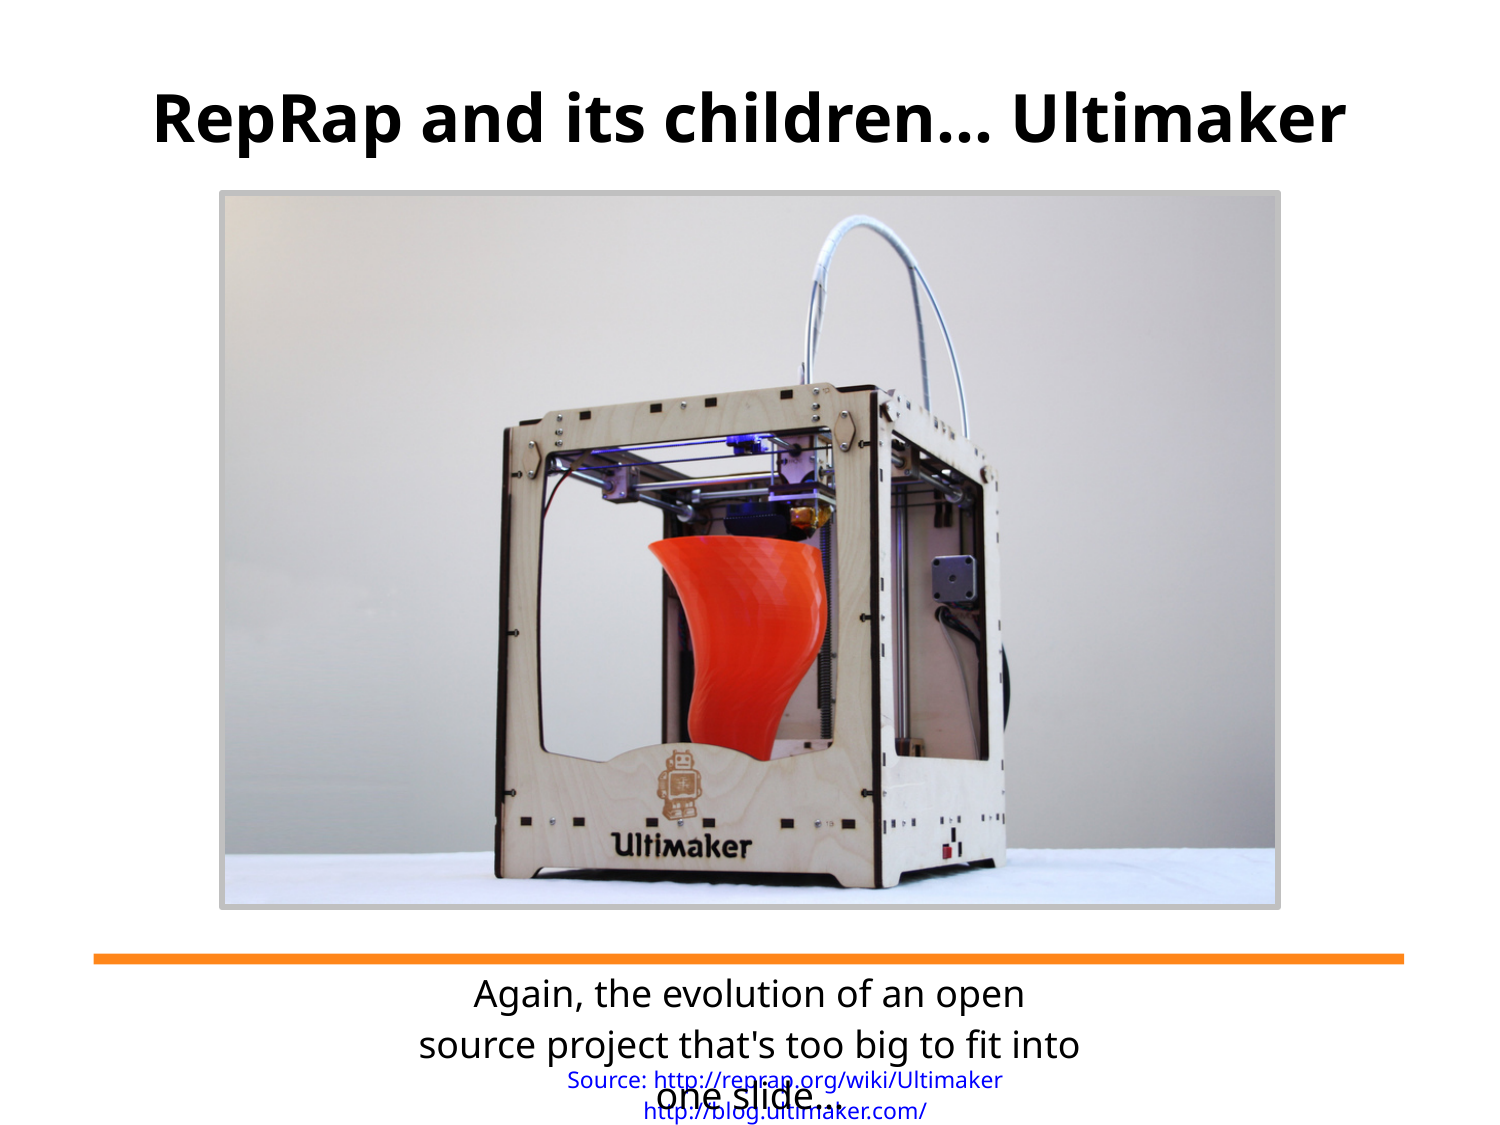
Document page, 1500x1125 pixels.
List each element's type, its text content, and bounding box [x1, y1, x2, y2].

text_box Again, the evolution of an open source project that's too big to fit into one slide... [395, 960, 1105, 1064]
text_box Source: http://reprap.org/wiki/Ultimaker http://blog.ultimaker.com/ [552, 1064, 948, 1123]
title RepRap and its children... Ultimaker [75, 44, 1426, 188]
picture [0, 0, 1500, 1125]
